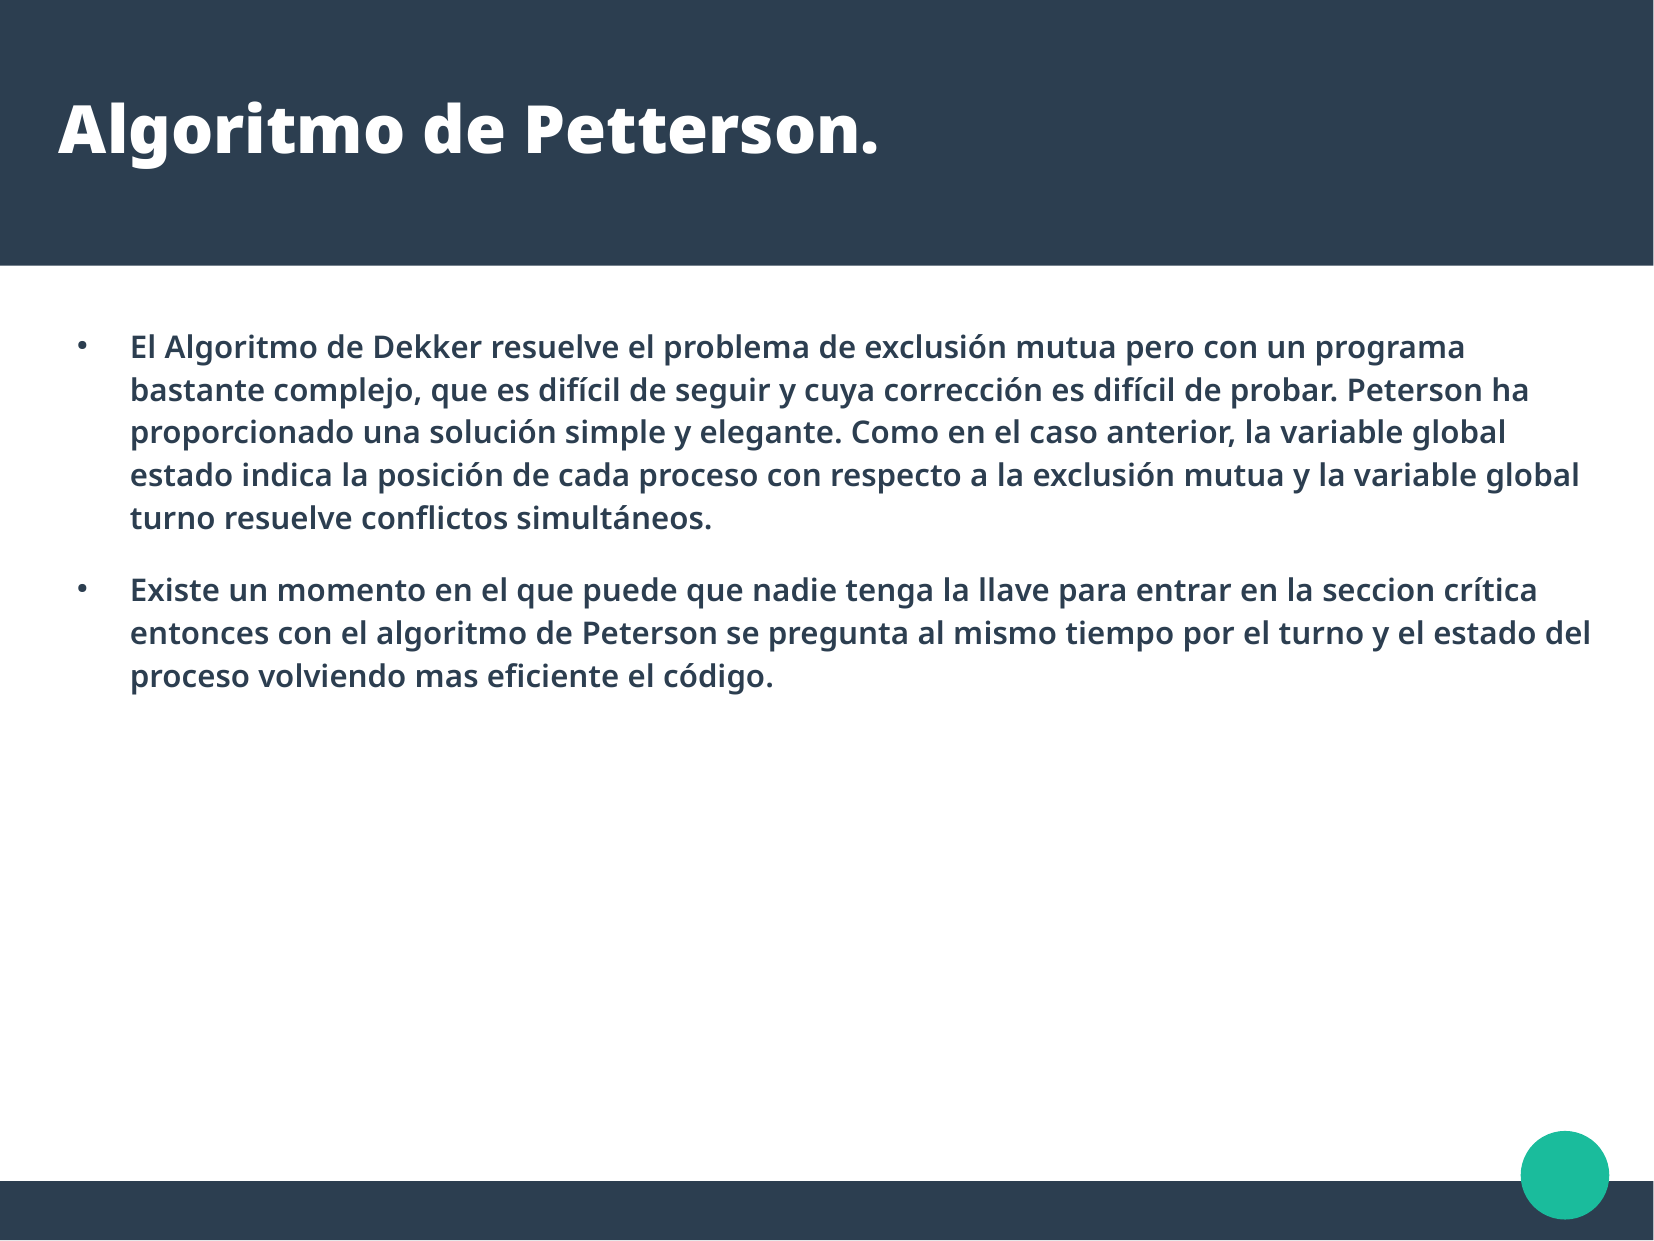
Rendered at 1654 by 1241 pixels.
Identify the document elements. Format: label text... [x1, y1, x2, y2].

list El Algoritmo de Dekker resuelve el problema de exclusión mutua pero con un programa bastante complejo, que es difícil de seguir y cuya corrección es difícil de probar. Peterson ha proporcionado una solución simple y elegante. Como en el caso anterior, la variable global estado indica la posición de cada proceso con respecto a la exclusión mutua y la variable global turno resuelve conflictos simultáneos. Existe un momento en el que puede que nadie tenga la llave para entrar en la seccion crítica entonces con el algoritmo de Peterson se pregunta al mismo tiempo por el turno y el estado del proceso volviendo mas eficiente el código. [59, 324, 1595, 1152]
title Algoritmo de Petterson. [59, 49, 1595, 207]
